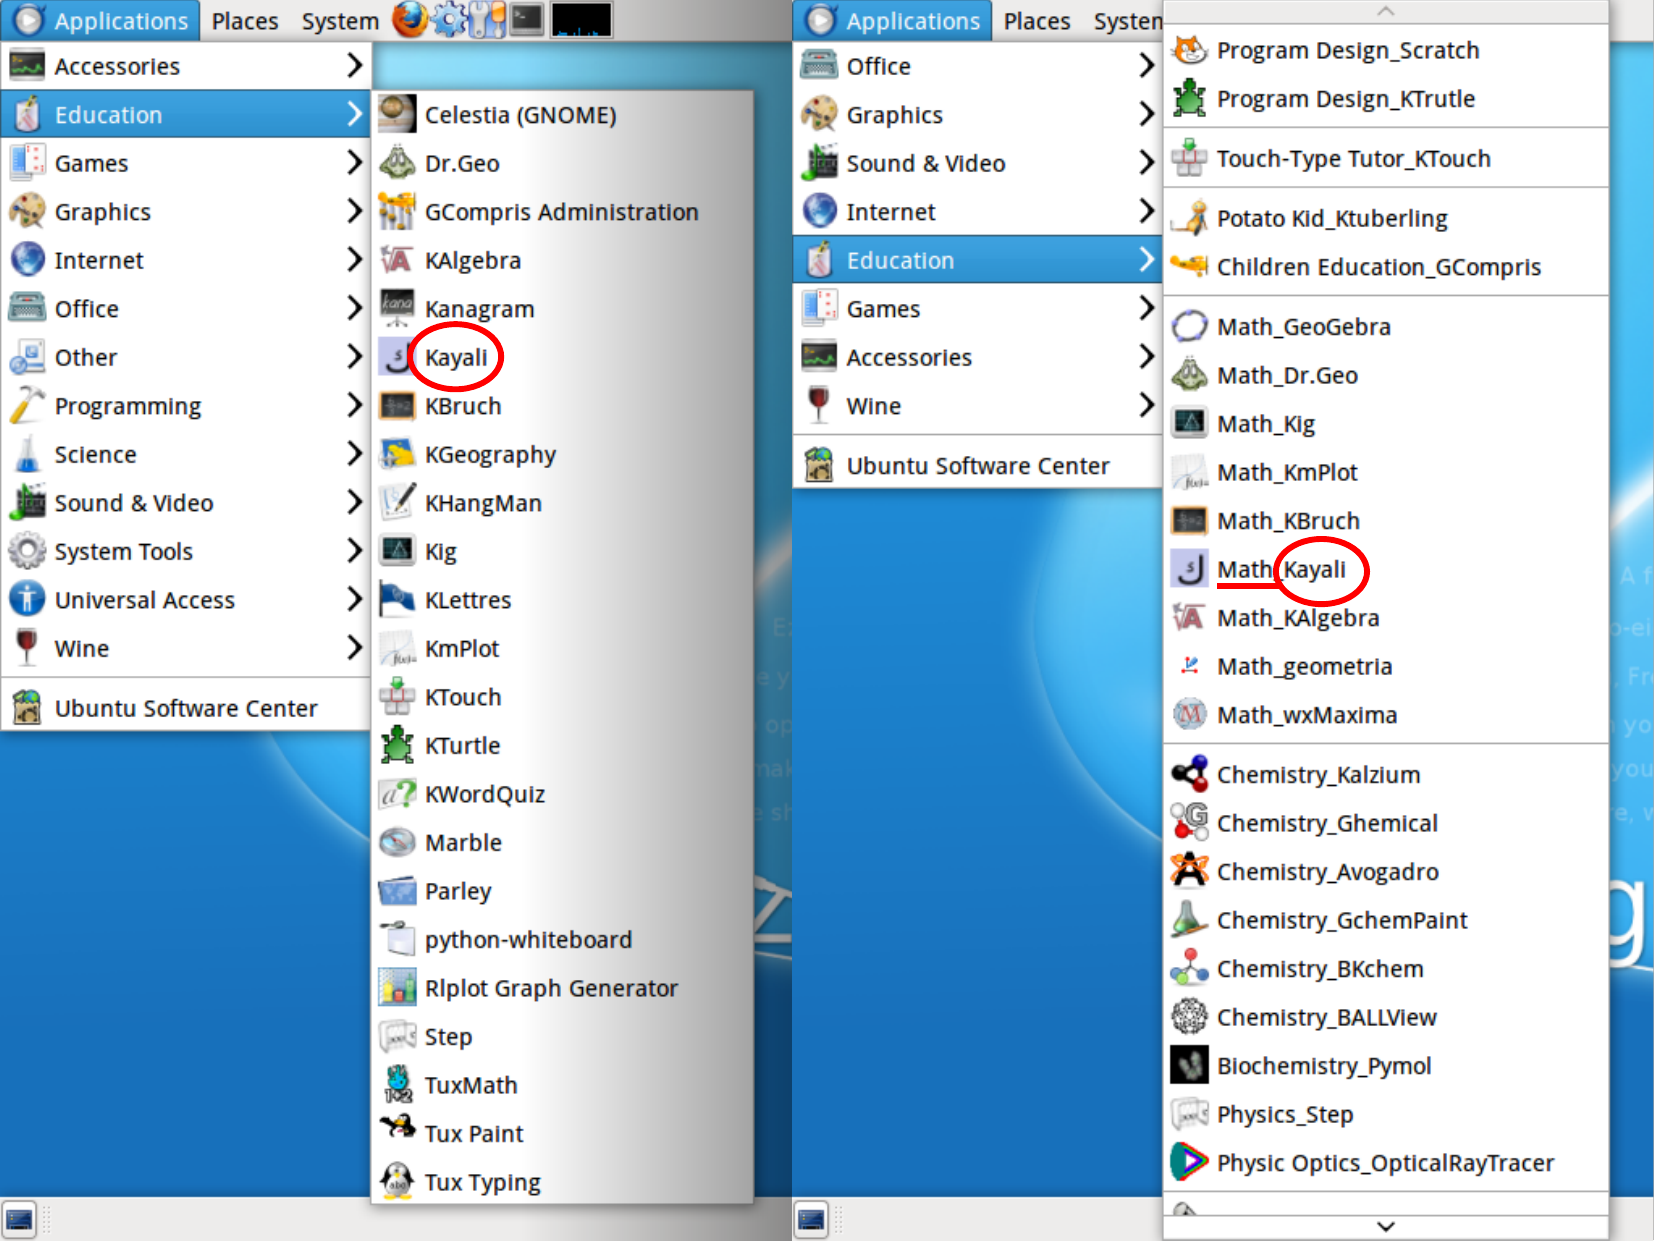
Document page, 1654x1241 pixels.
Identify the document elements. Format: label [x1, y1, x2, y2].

picture [0, 0, 520, 1241]
text_box [520, 0, 792, 1241]
picture [792, 0, 1654, 1241]
